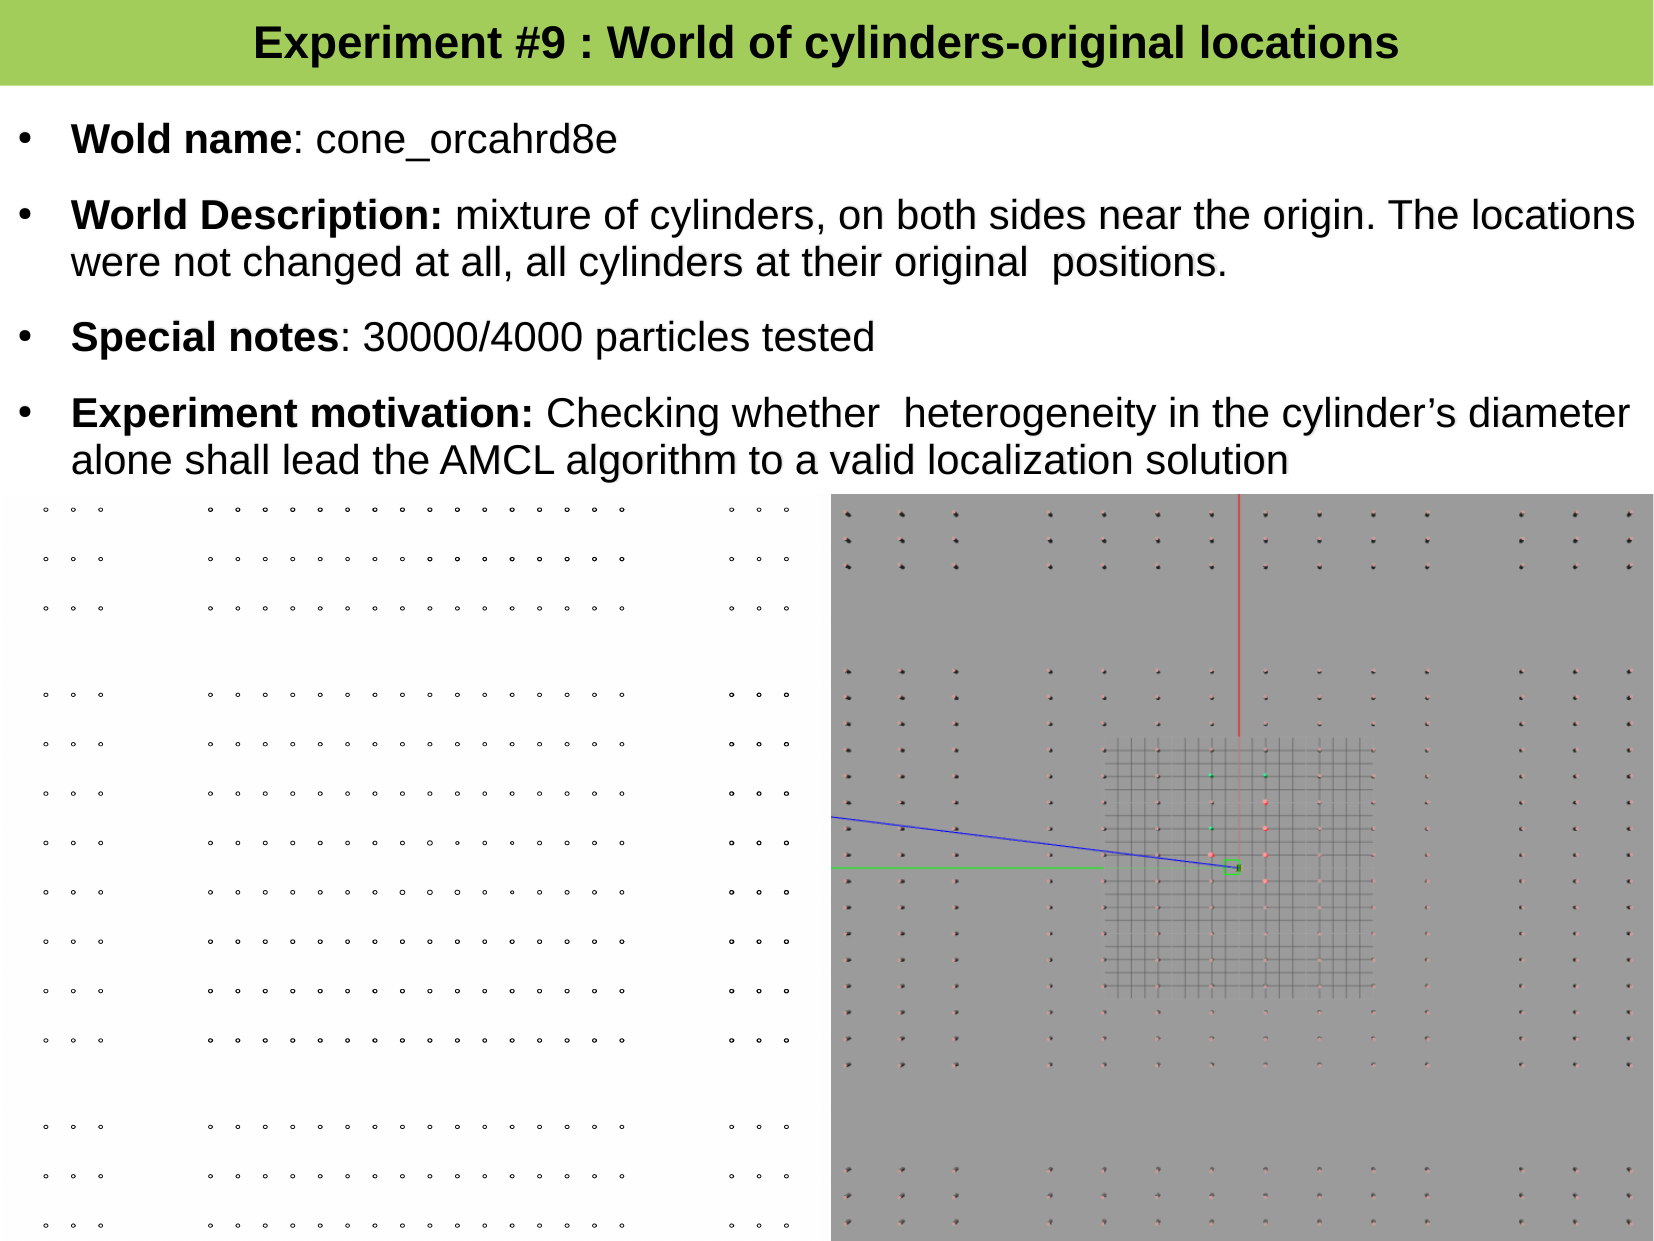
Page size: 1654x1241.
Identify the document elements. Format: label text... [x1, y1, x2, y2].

list Wold name: cone_orcahrd8e World Description: mixture of cylinders, on both sides near the origin. The locations were not changed at all, all cylinders at their original positions. Special notes: 30000/4000 particles tested Experiment motivation: Checking whether heterogeneity in the cylinder’s diameter alone shall lead the AMCL algorithm to a valid localization solution [0, 115, 1654, 1241]
title Experiment #9 : World of cylinders-original locations [0, 0, 1654, 86]
picture [1, 494, 1654, 1241]
